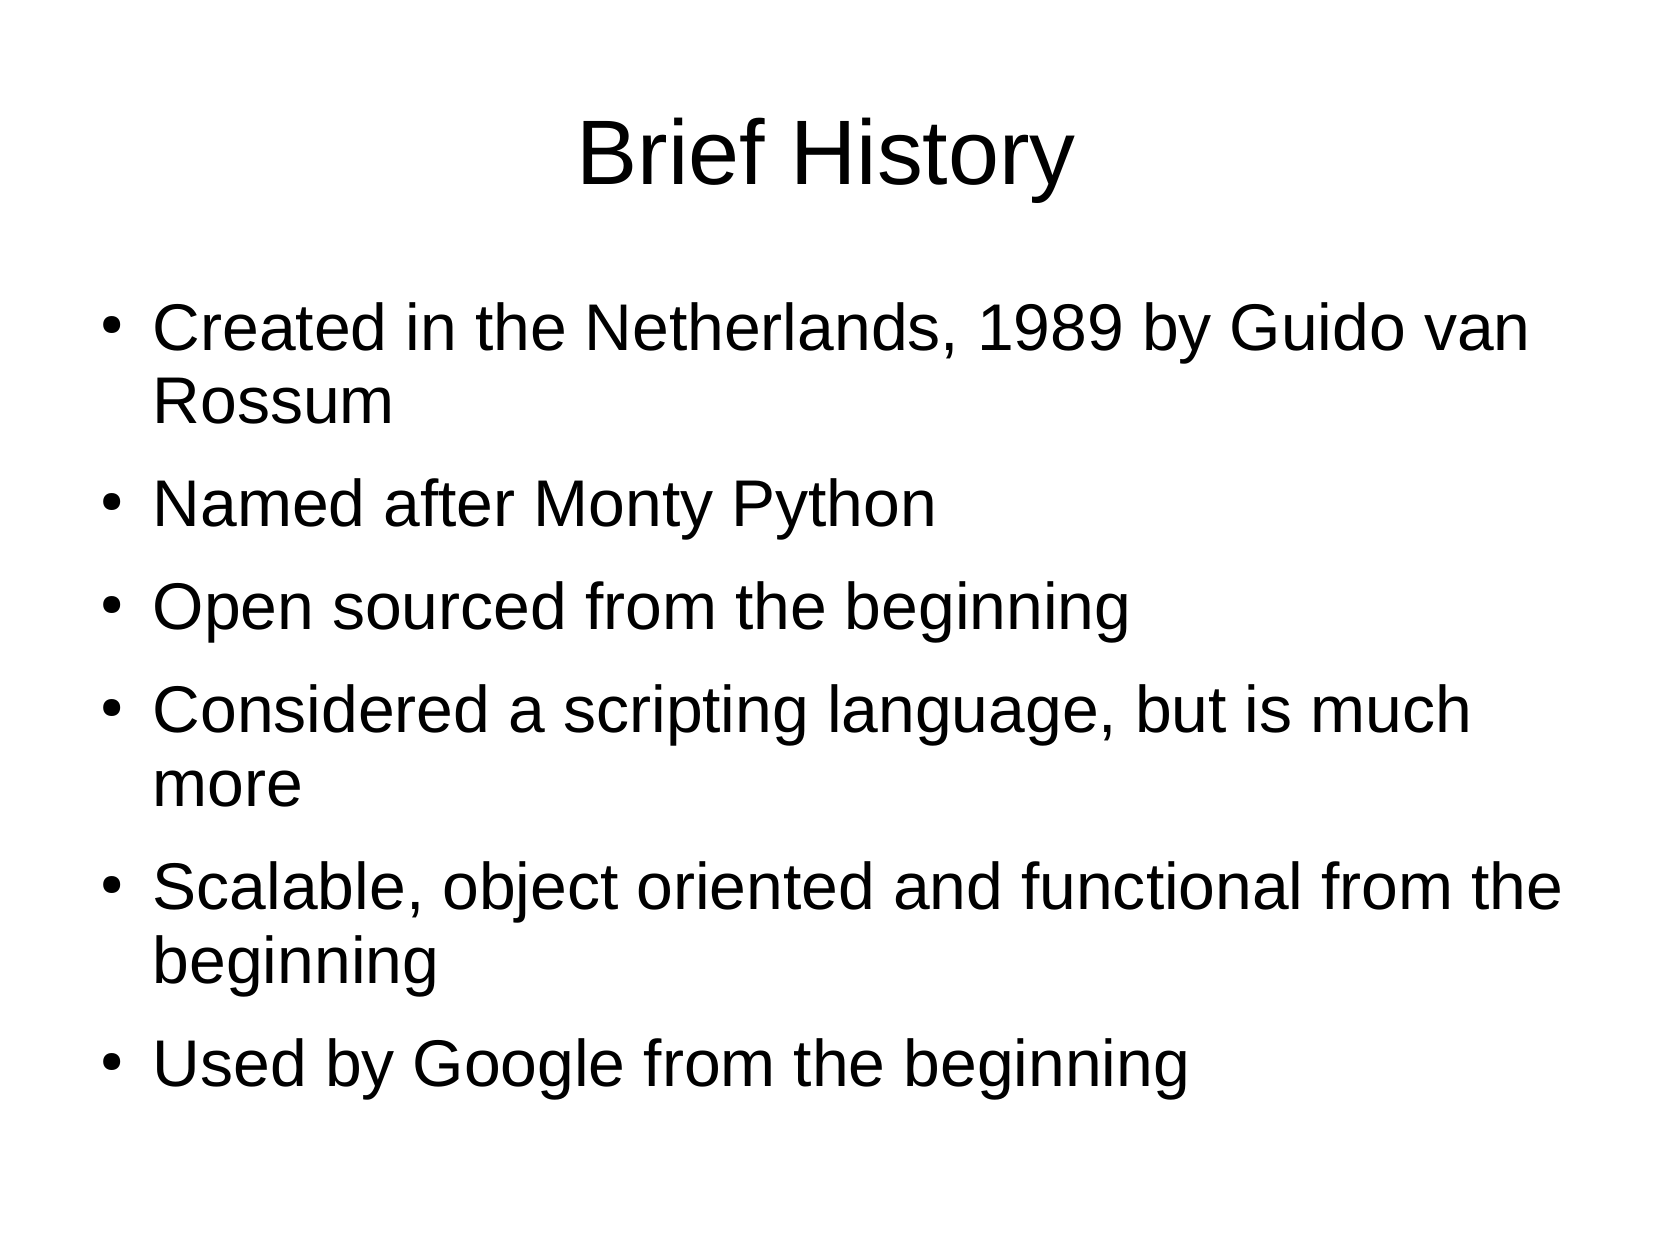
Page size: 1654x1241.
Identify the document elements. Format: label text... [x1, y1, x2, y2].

list Created in the Netherlands, 1989 by Guido van Rossum Named after Monty Python Open sourced from the beginning Considered a scripting language, but is much more Scalable, object oriented and functional from the beginning Used by Google from the beginning [82, 290, 1571, 1109]
title Brief History [82, 49, 1571, 257]
